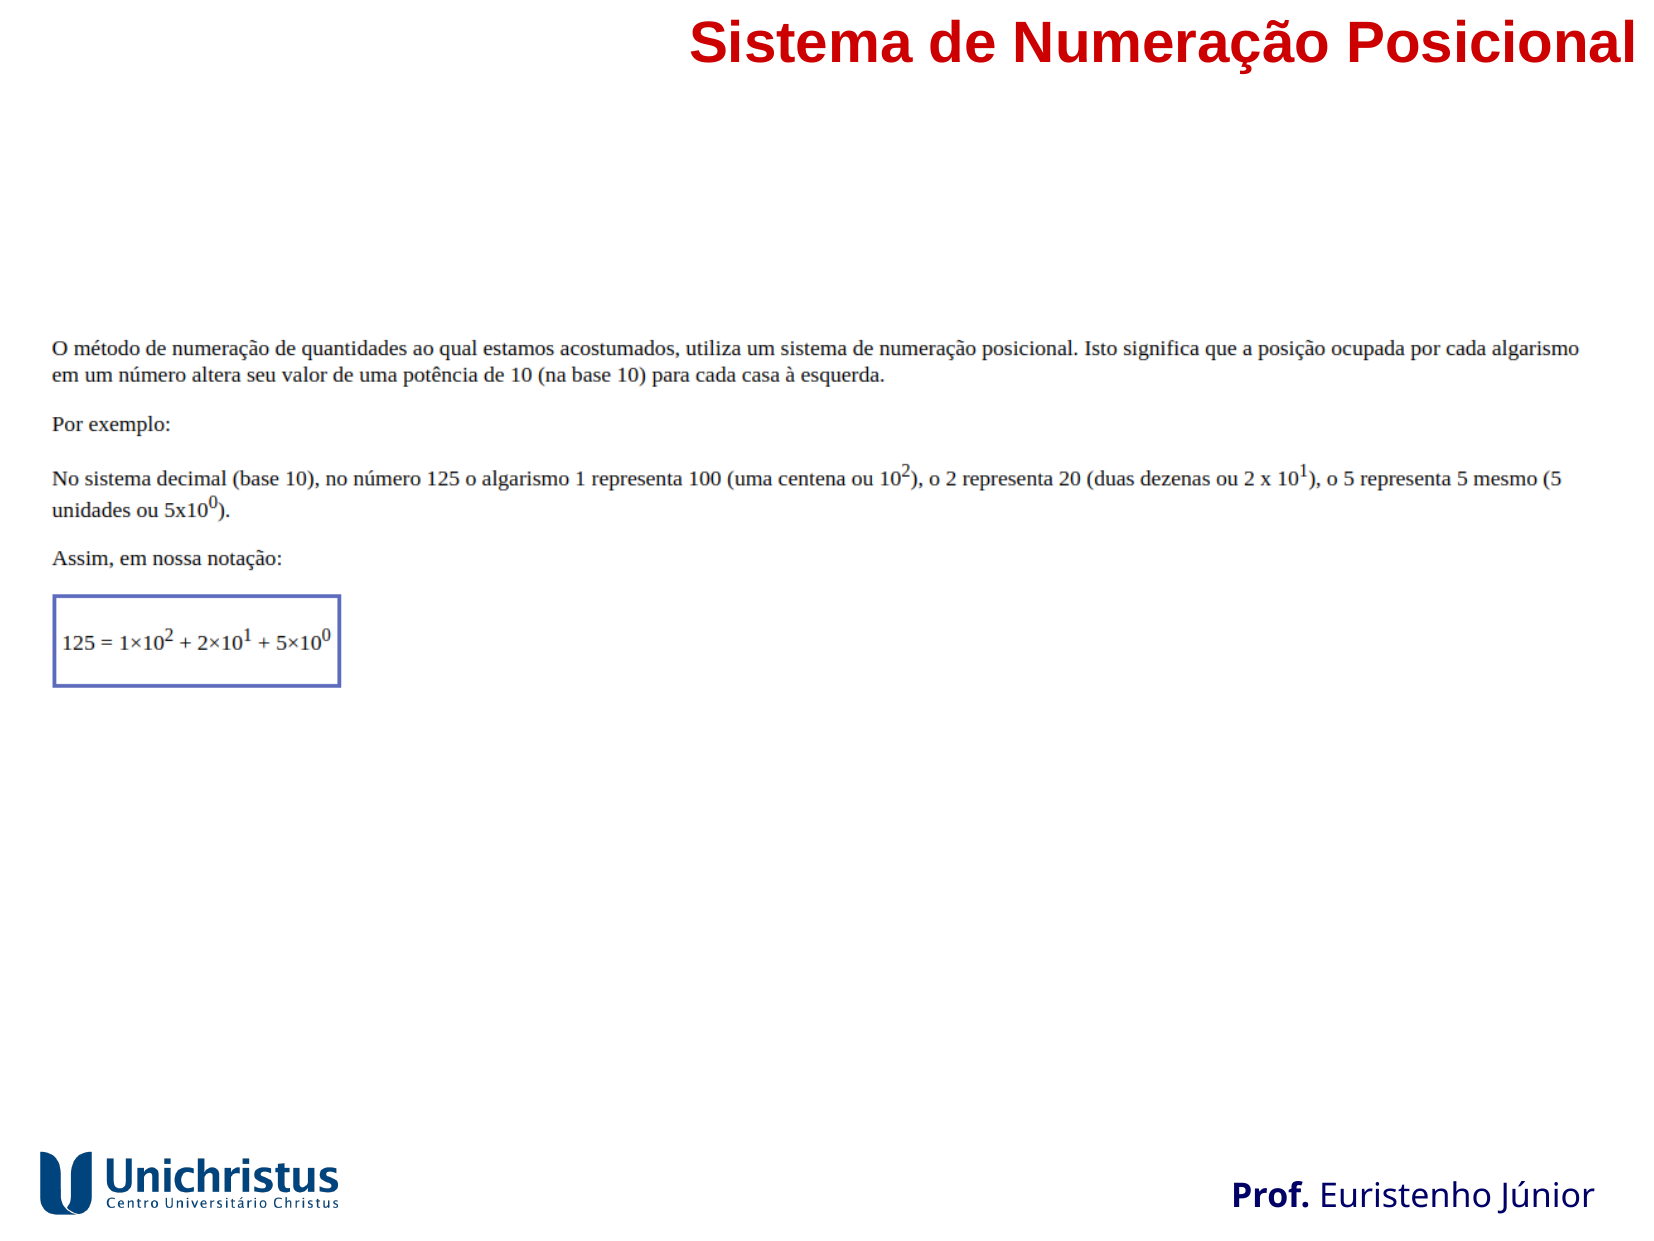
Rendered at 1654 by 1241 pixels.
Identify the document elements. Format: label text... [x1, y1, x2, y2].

text_box Prof. Euristenho Júnior [1216, 1163, 1654, 1224]
text_box Sistema de Numeração Posicional [674, 2, 1654, 83]
picture [35, 330, 1583, 693]
picture [35, 1148, 343, 1217]
